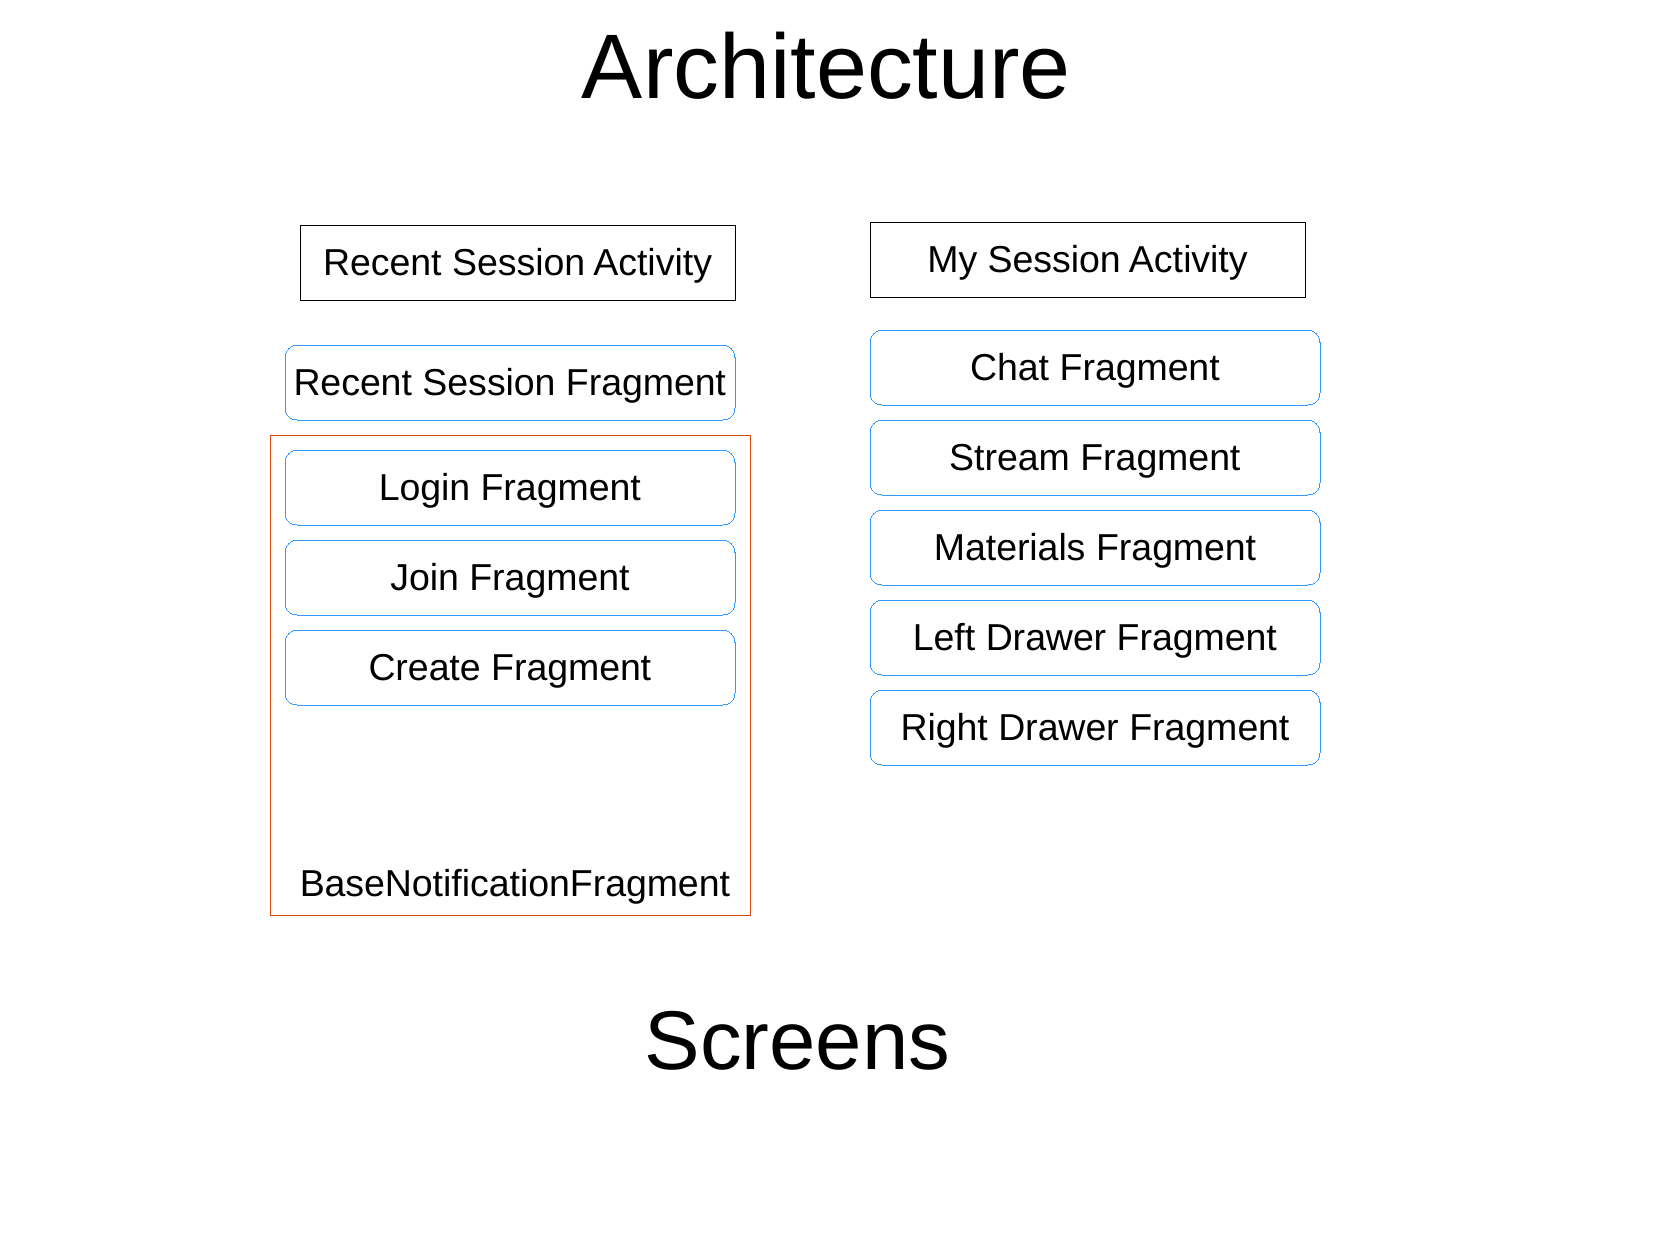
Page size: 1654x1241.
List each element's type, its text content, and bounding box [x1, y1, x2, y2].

text_box My Session Activity [870, 222, 1306, 298]
text_box Screens [630, 986, 991, 1096]
text_box Left Drawer Fragment [870, 600, 1321, 676]
text_box Right Drawer Fragment [870, 690, 1321, 766]
text_box Chat Fragment [870, 330, 1321, 406]
text_box [270, 435, 751, 916]
title Architecture [82, 15, 1571, 223]
text_box Materials Fragment [870, 510, 1321, 586]
text_box Recent Session Fragment [285, 345, 736, 421]
text_box Recent Session Activity [300, 225, 736, 301]
text_box BaseNotificationFragment [285, 855, 841, 912]
text_box Stream Fragment [870, 420, 1321, 496]
